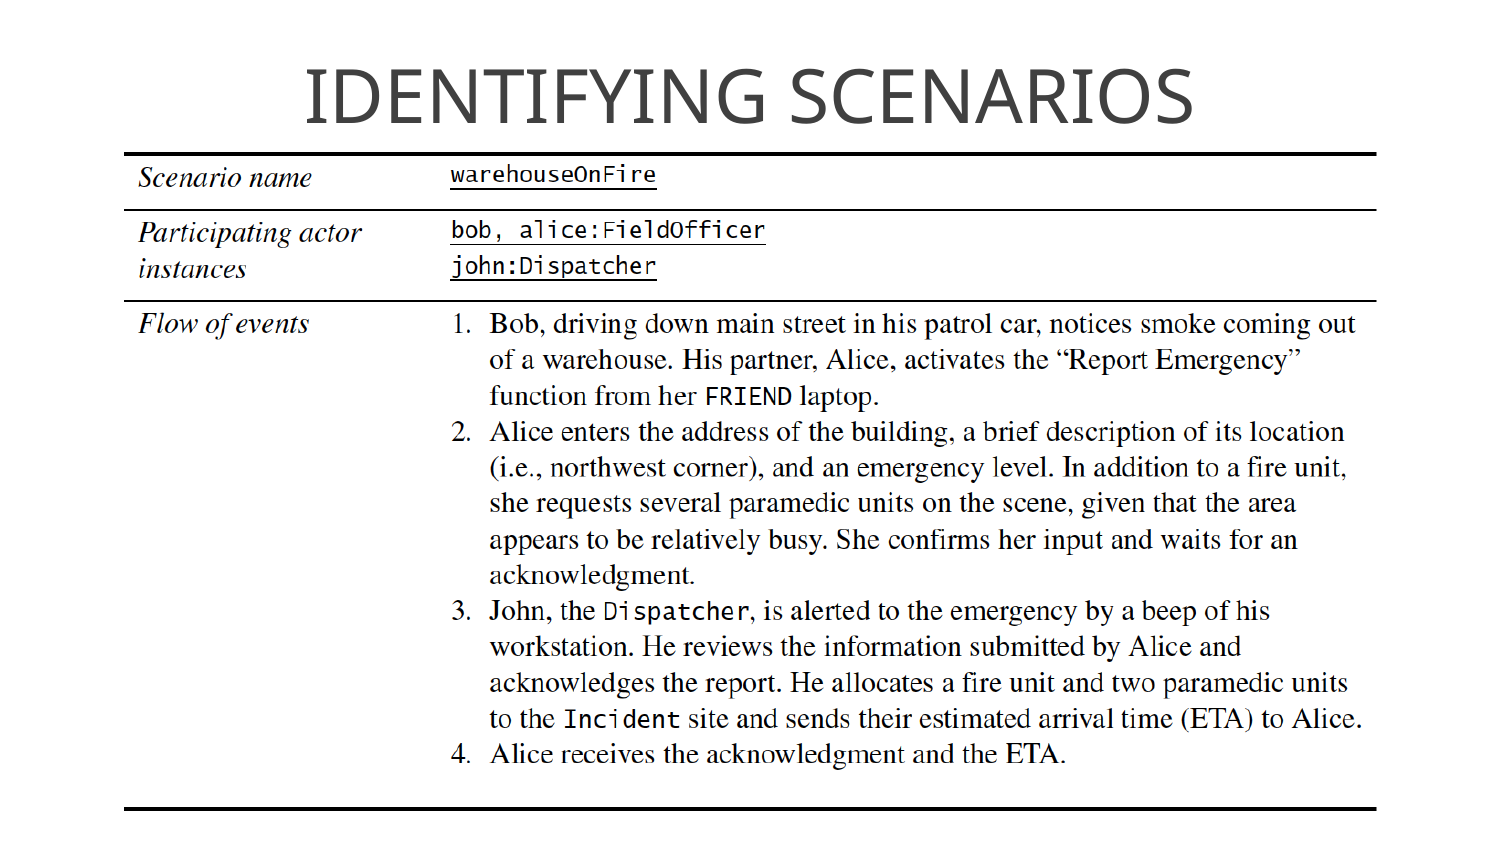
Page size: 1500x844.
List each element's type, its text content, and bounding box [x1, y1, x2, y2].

title Identifying scenarios [75, 23, 1425, 164]
picture [119, 149, 1387, 815]
